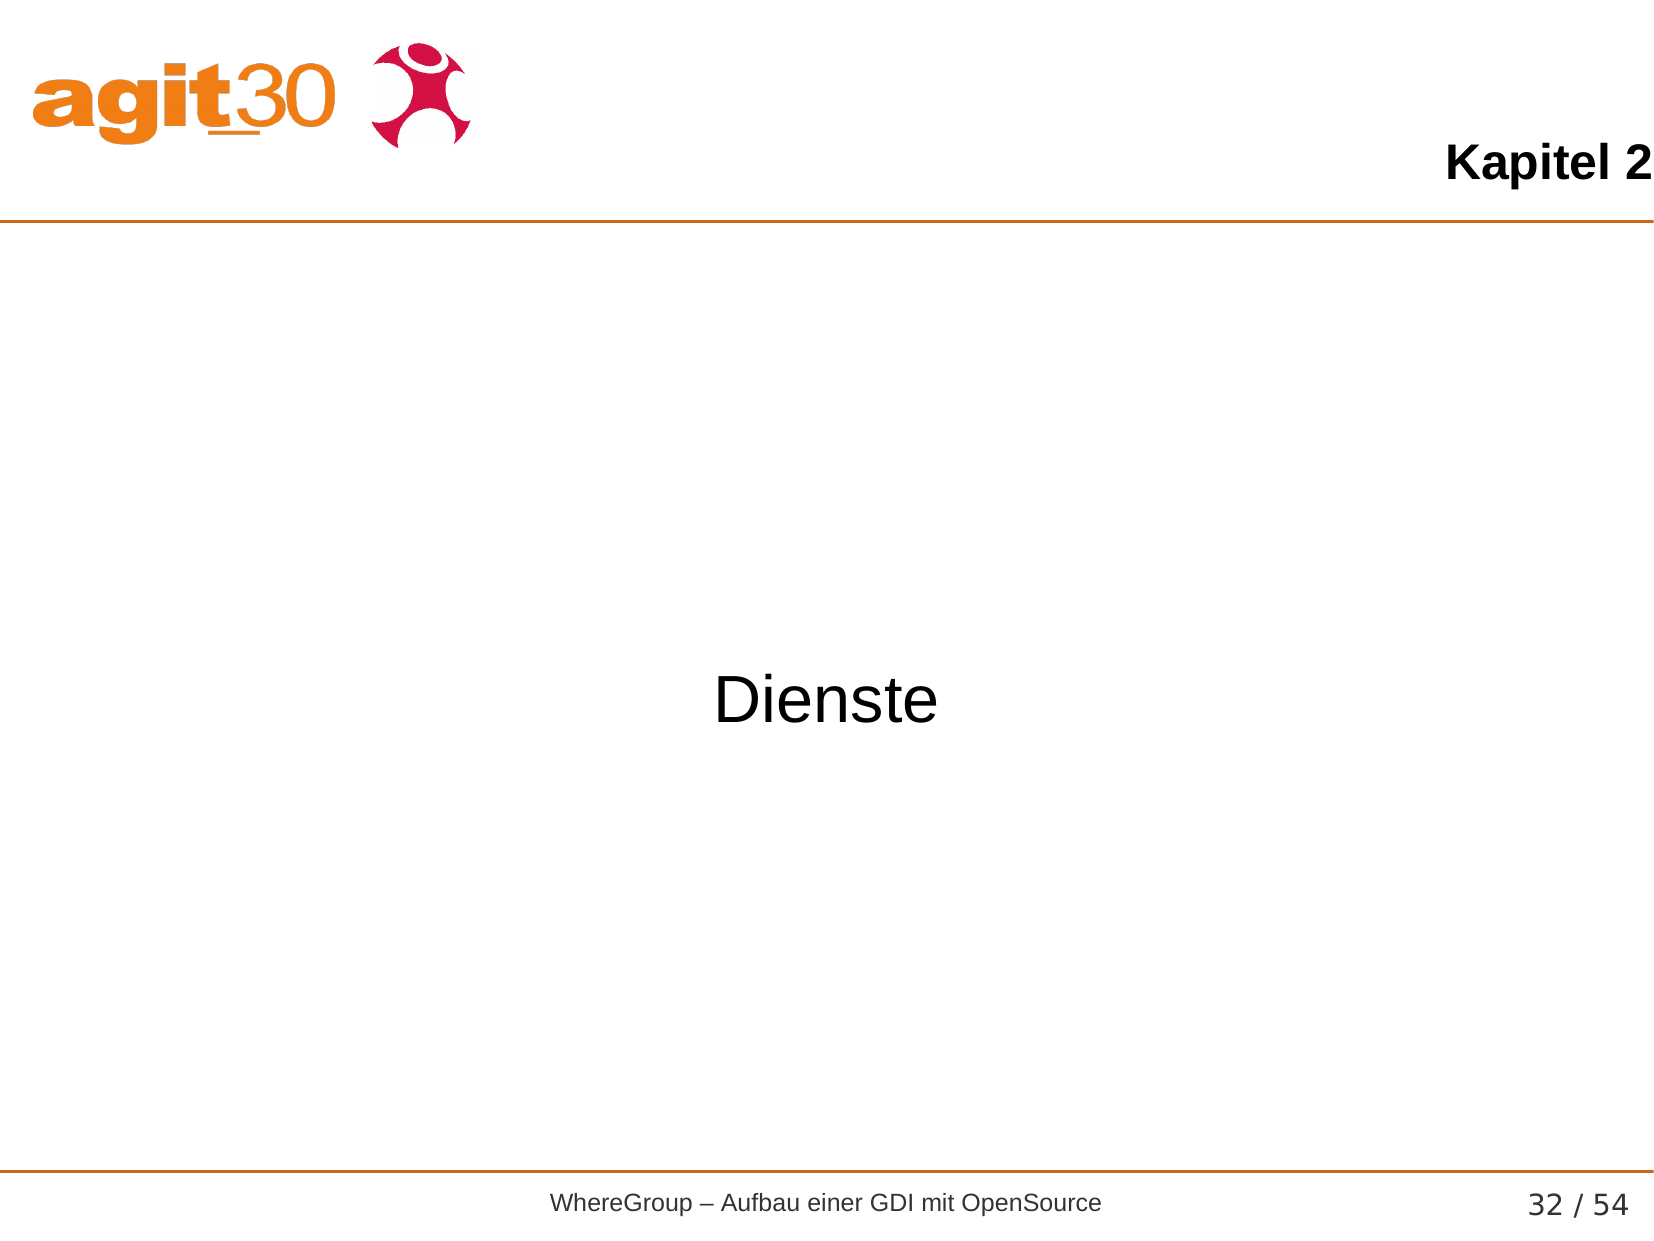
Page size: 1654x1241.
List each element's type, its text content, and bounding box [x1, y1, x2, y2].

picture [29, 58, 340, 148]
subtitle Dienste [82, 290, 1571, 1109]
title Kapitel 2 [265, 118, 1654, 207]
